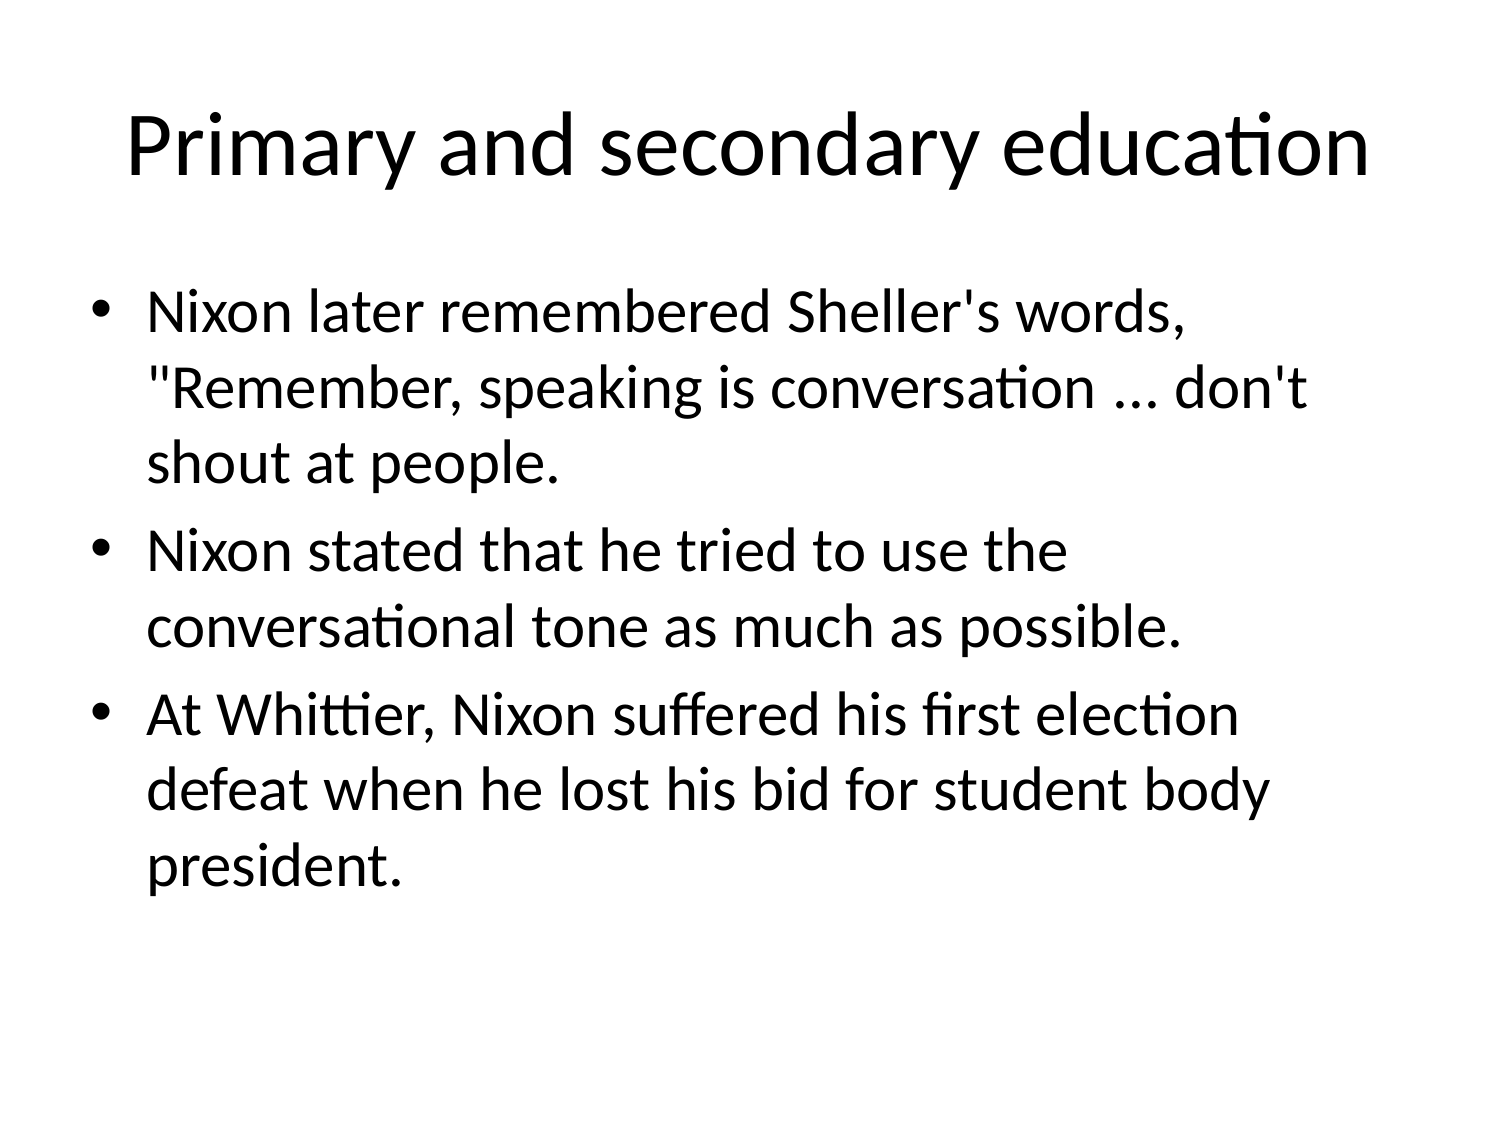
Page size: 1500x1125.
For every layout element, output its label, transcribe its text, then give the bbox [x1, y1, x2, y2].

list Nixon later remembered Sheller's words, "Remember, speaking is conversation ... don't shout at people. Nixon stated that he tried to use the conversational tone as much as possible. At Whittier, Nixon suffered his first election defeat when he lost his bid for student body president. [75, 262, 1425, 1005]
title Primary and secondary education [75, 45, 1425, 233]
